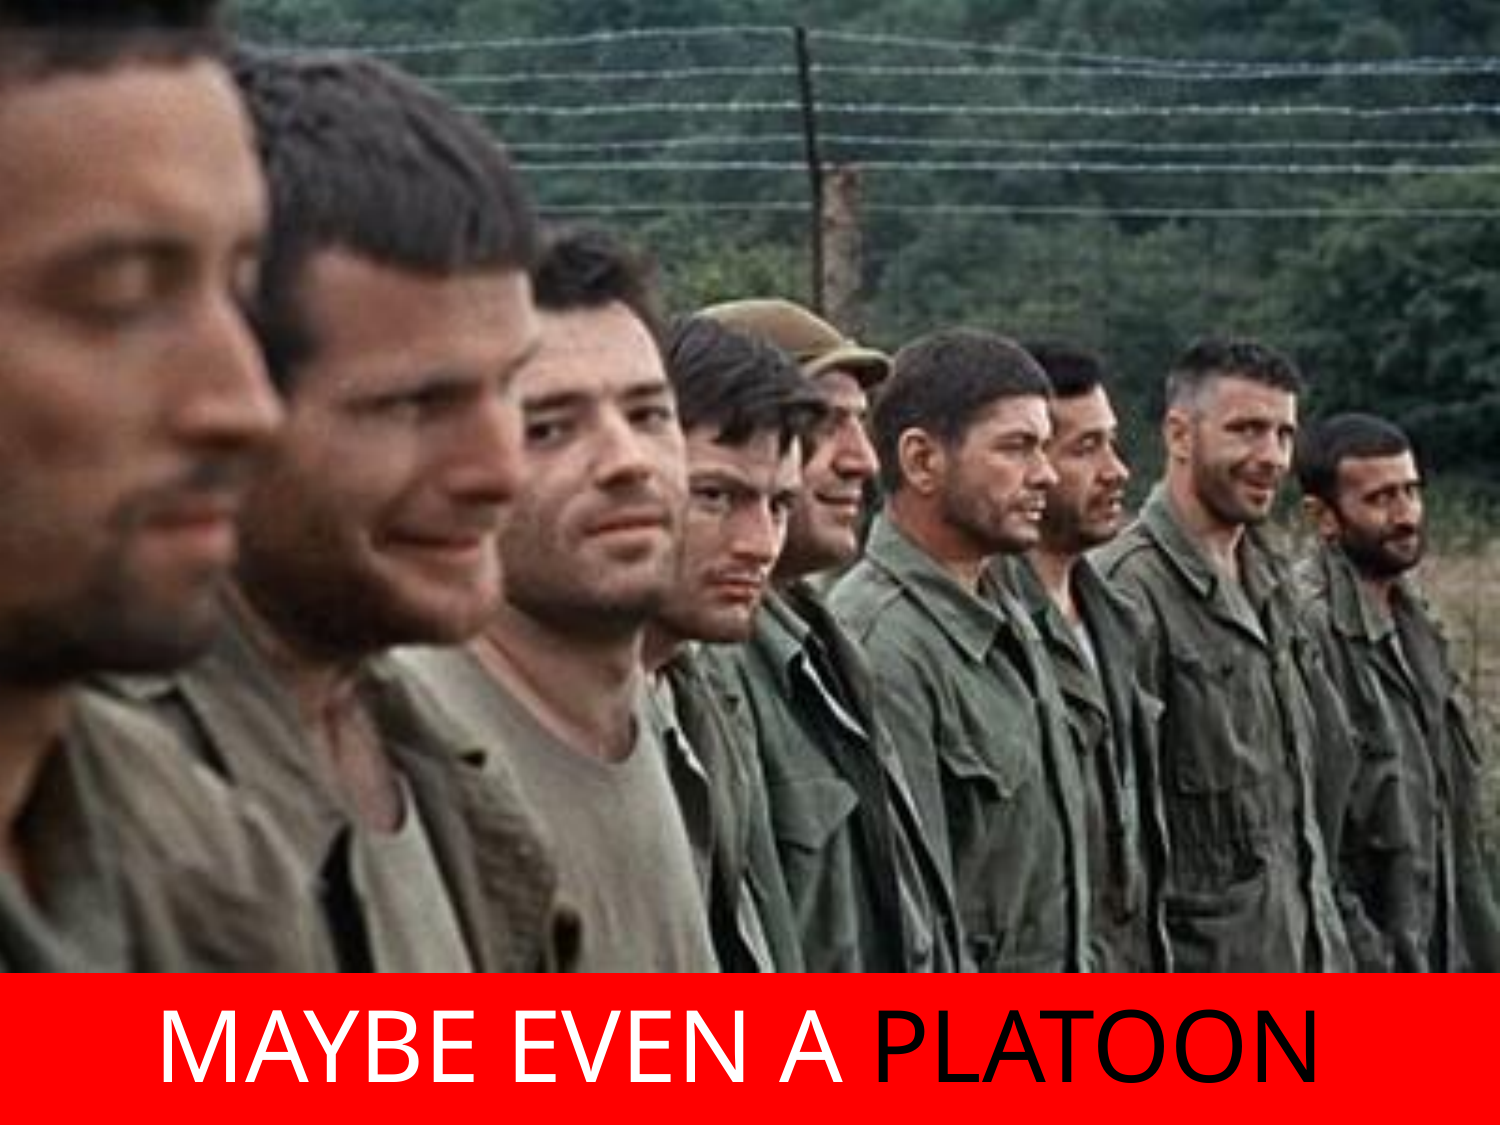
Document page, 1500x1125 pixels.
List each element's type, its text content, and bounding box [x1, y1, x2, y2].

picture [0, 0, 1500, 973]
list MAYBE EVEN A PLATOON [28, 974, 1478, 1111]
